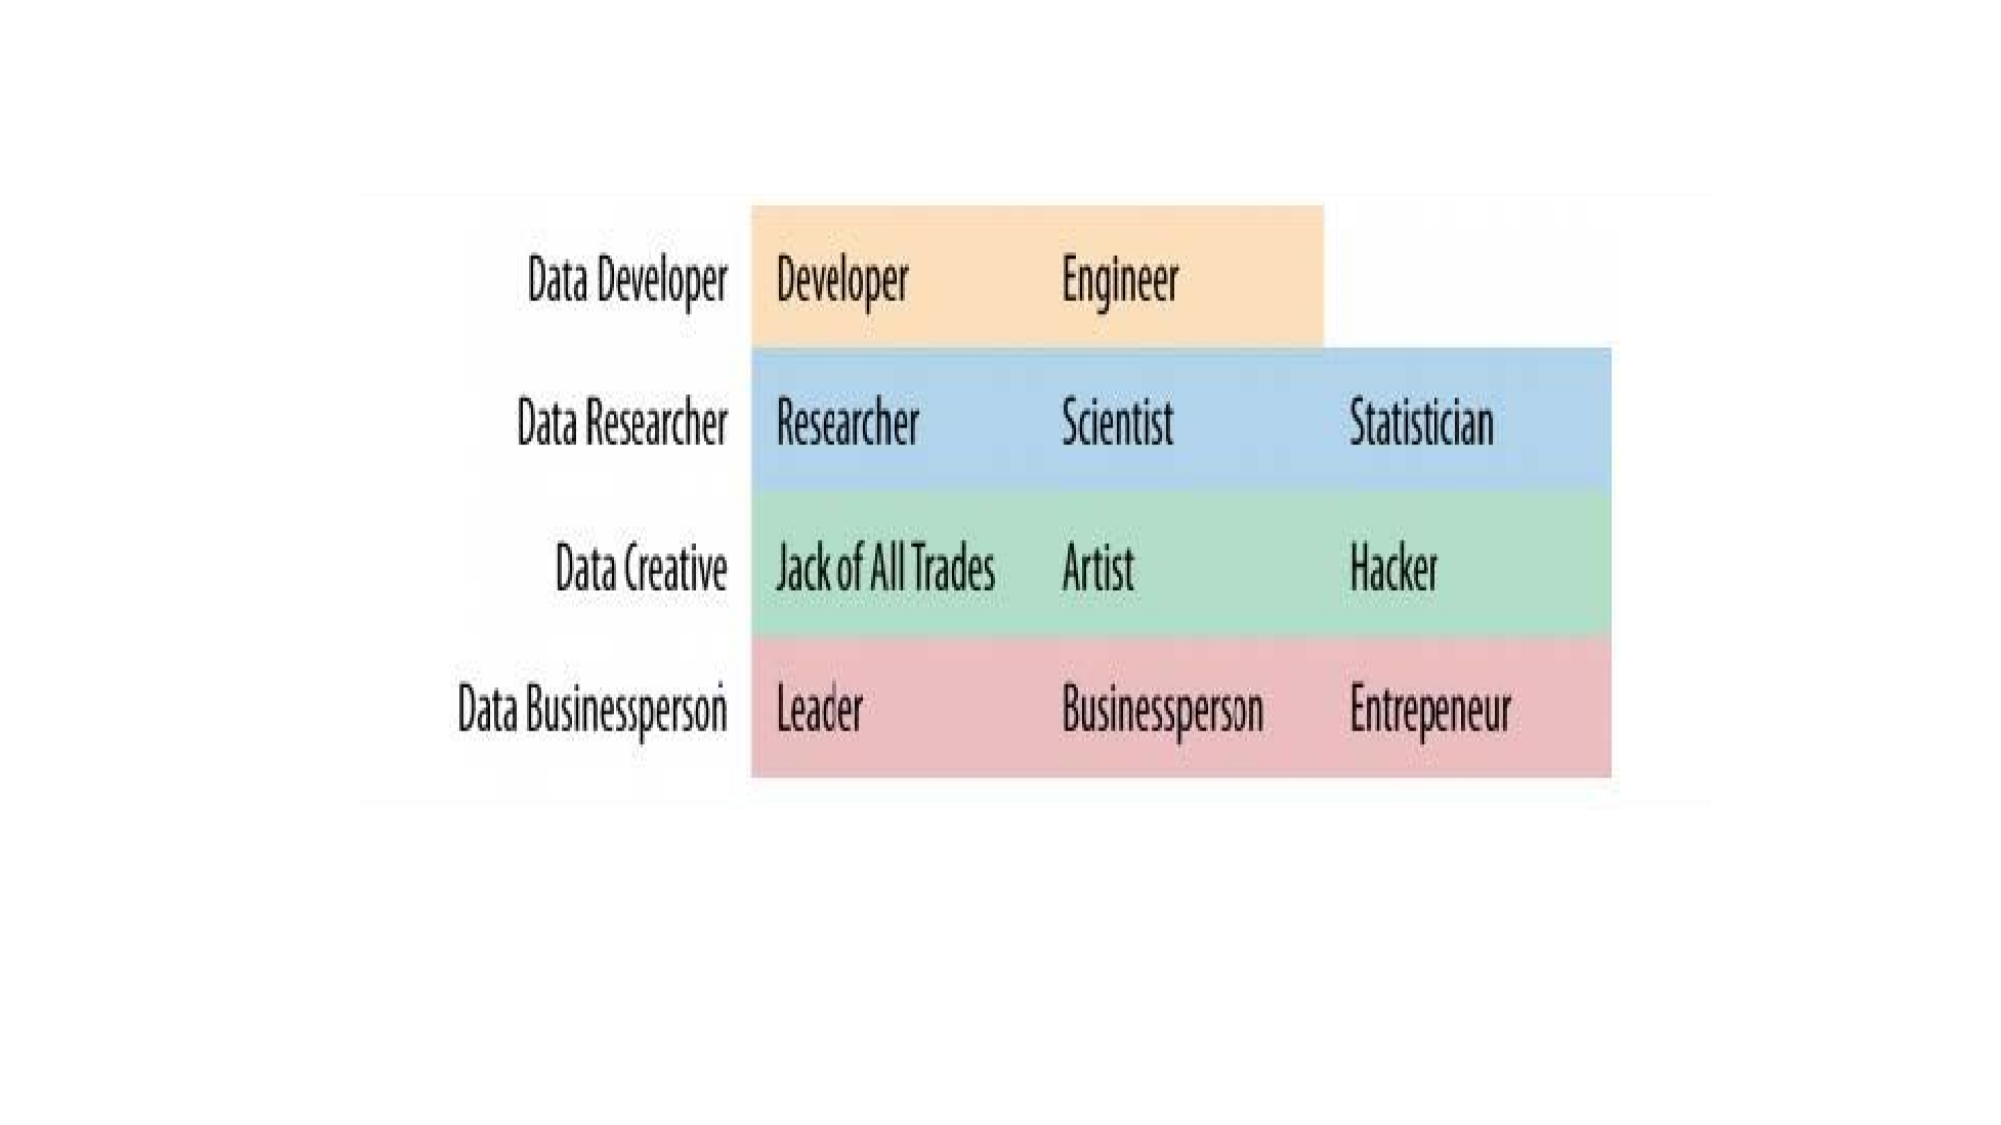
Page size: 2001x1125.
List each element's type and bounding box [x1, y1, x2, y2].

picture [360, 194, 1711, 811]
